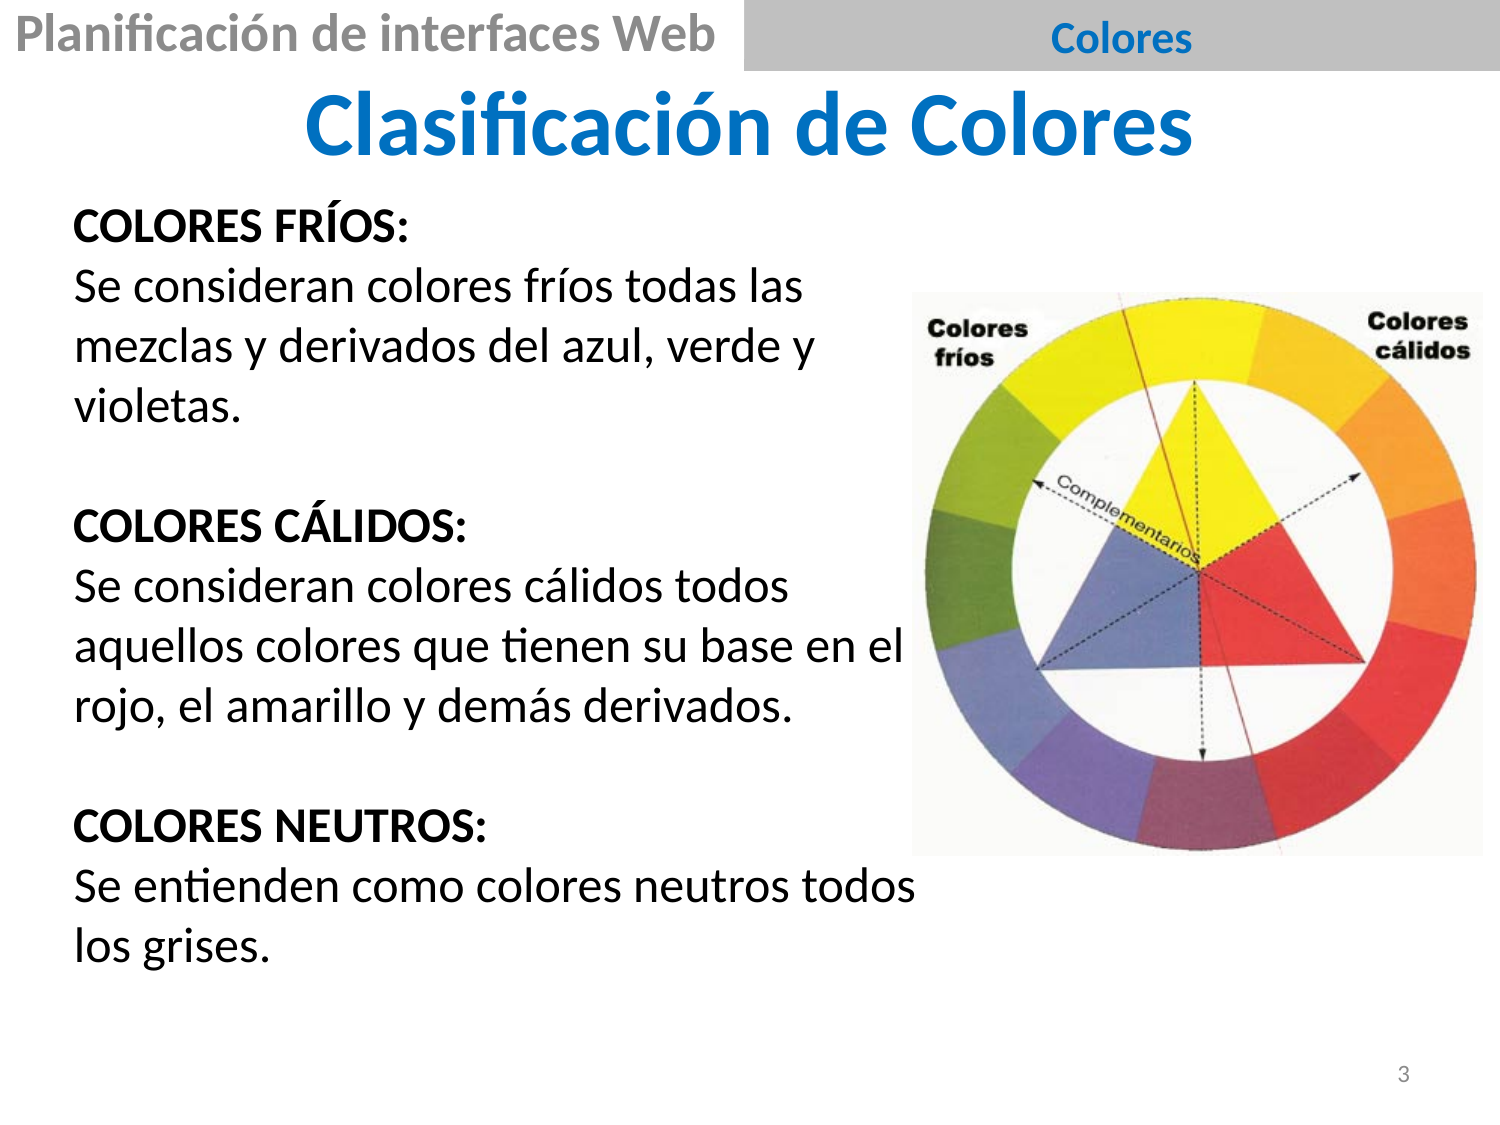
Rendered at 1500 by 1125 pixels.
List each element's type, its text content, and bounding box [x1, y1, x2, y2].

slide_number <número> [1074, 1042, 1425, 1103]
title Planificación de interfaces Web [0, 0, 745, 60]
title Clasificación de Colores [75, 60, 1425, 194]
picture [912, 292, 1483, 856]
title Colores [744, 0, 1500, 71]
text_box COLORES FRÍOS: Se consideran colores fríos todas las mezclas y derivados del azul, verde y violetas. COLORES CÁLIDOS: Se consideran colores cálidos todos aquellos colores que tienen su base en el rojo, el amarillo y demás derivados. COLORES NEUTROS: Se entienden como colores neutros todos los grises. [58, 184, 934, 947]
